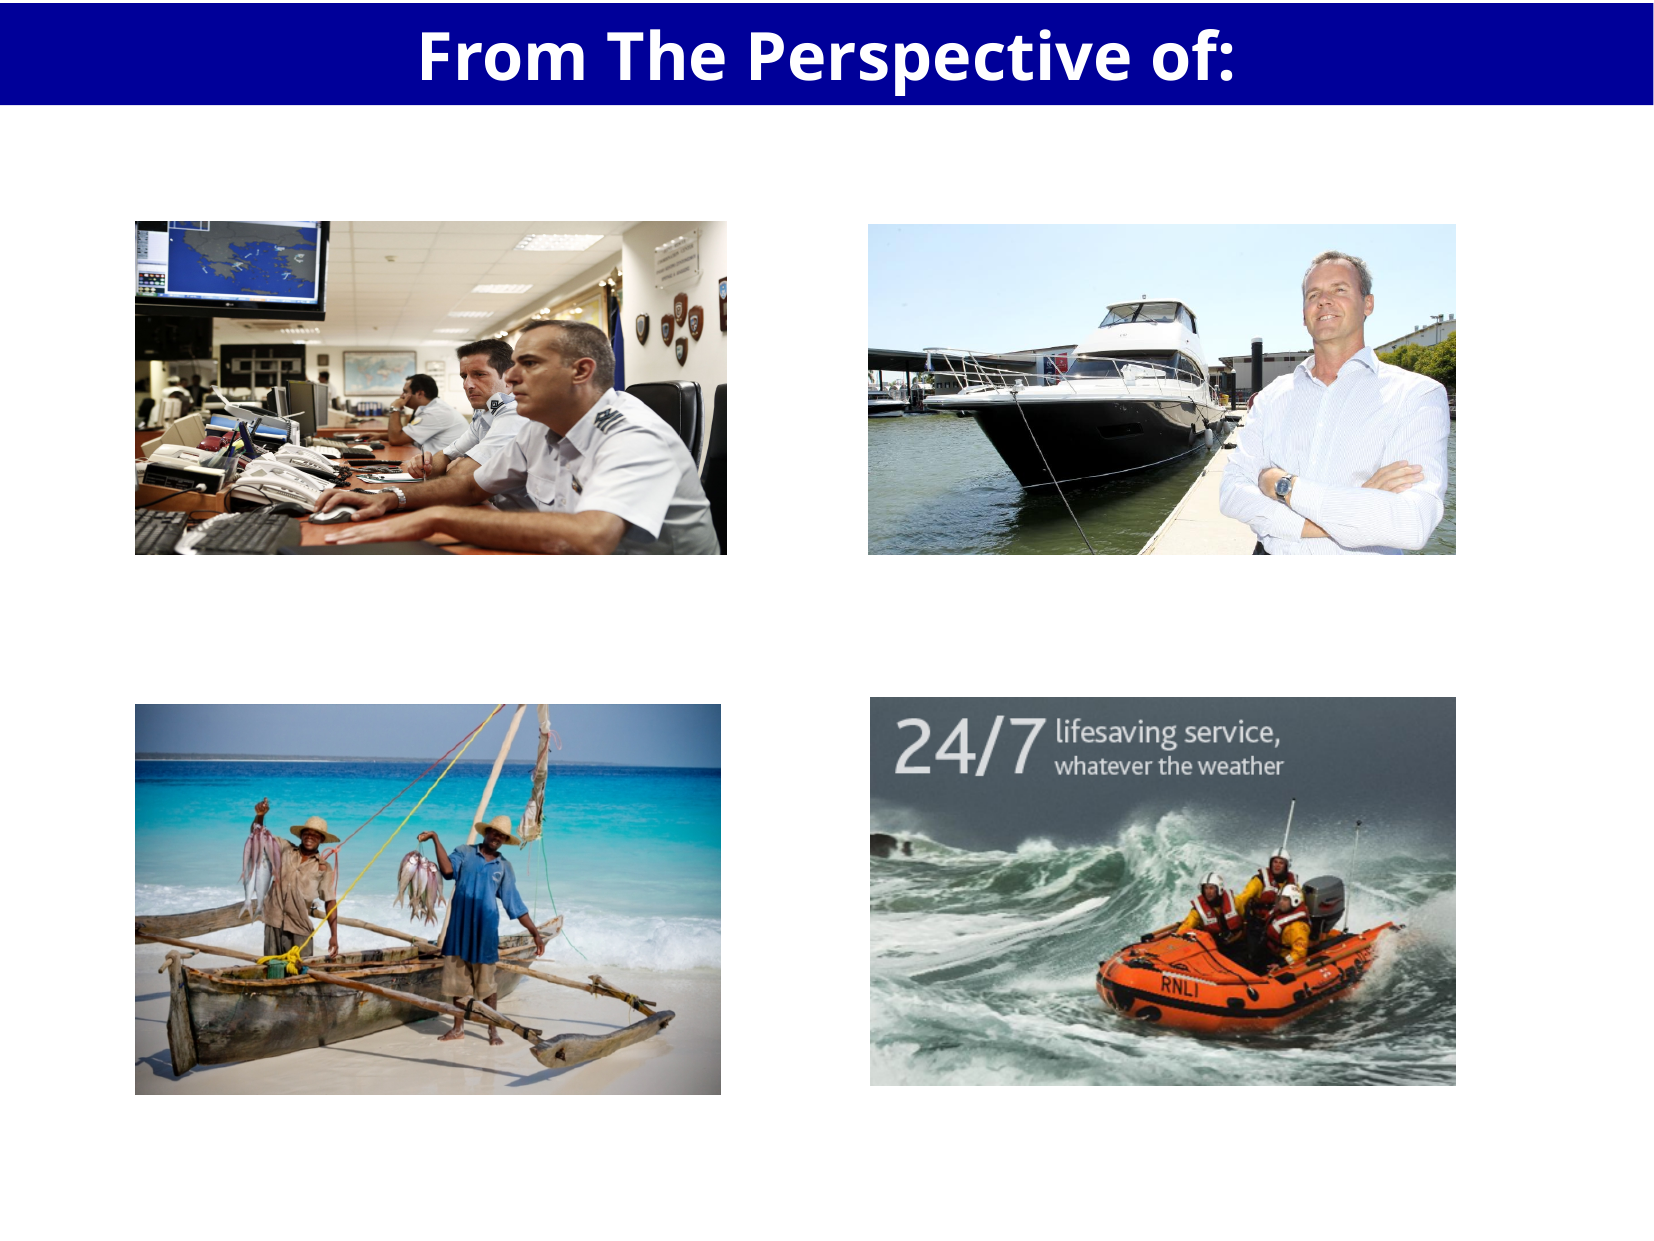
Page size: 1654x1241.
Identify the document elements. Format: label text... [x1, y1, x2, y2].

picture [870, 697, 1456, 1086]
picture [868, 224, 1456, 556]
picture [135, 221, 727, 556]
title From The Perspective of: [0, 3, 1654, 106]
picture [135, 704, 721, 1096]
